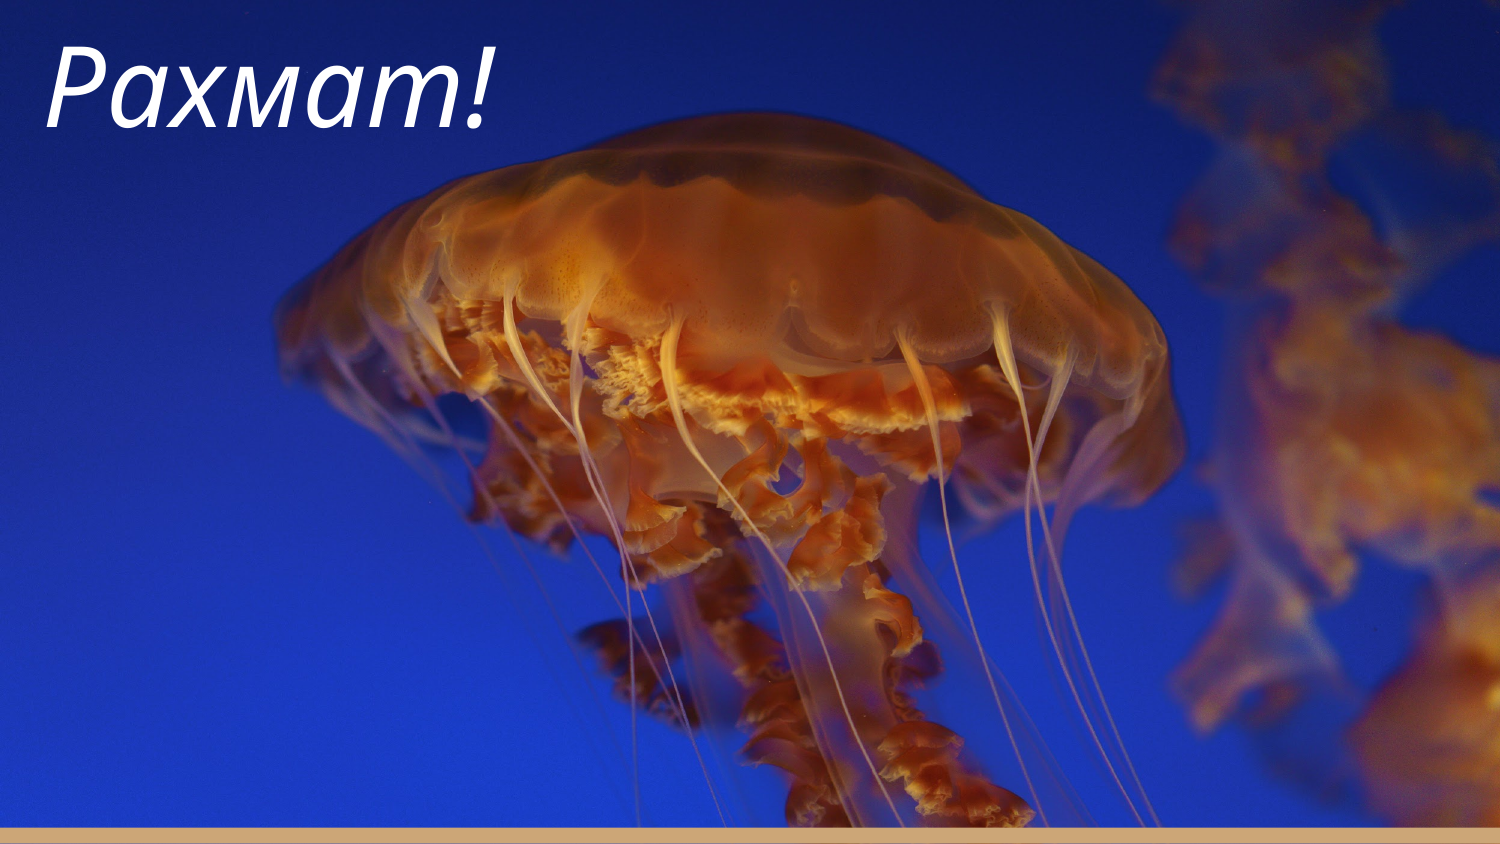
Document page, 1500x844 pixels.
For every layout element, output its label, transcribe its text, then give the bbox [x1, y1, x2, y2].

title Рахмат! [27, 27, 1468, 139]
picture [0, 0, 1500, 827]
